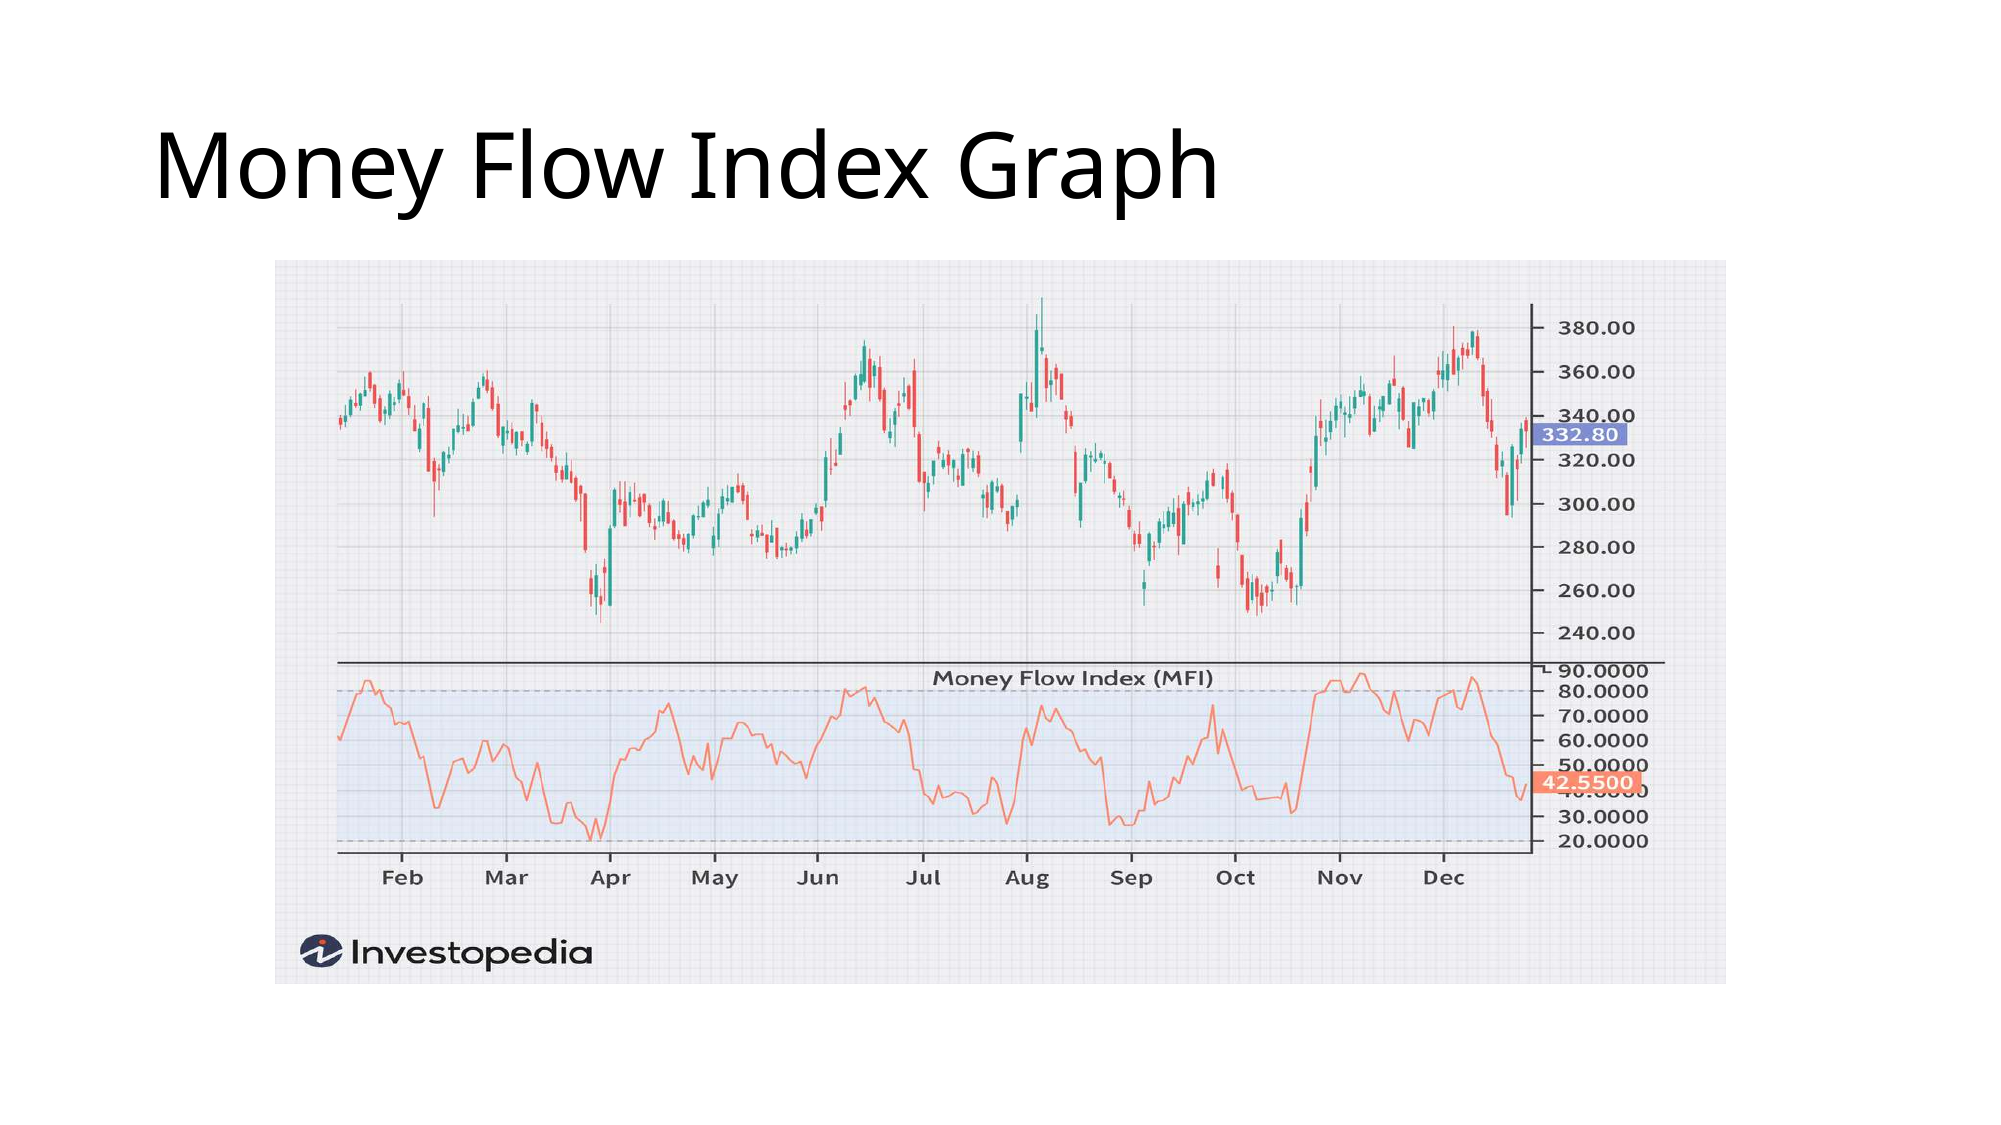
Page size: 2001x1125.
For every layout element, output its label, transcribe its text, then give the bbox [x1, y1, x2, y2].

title Money Flow Index Graph [137, 59, 1863, 278]
picture [275, 260, 1726, 984]
